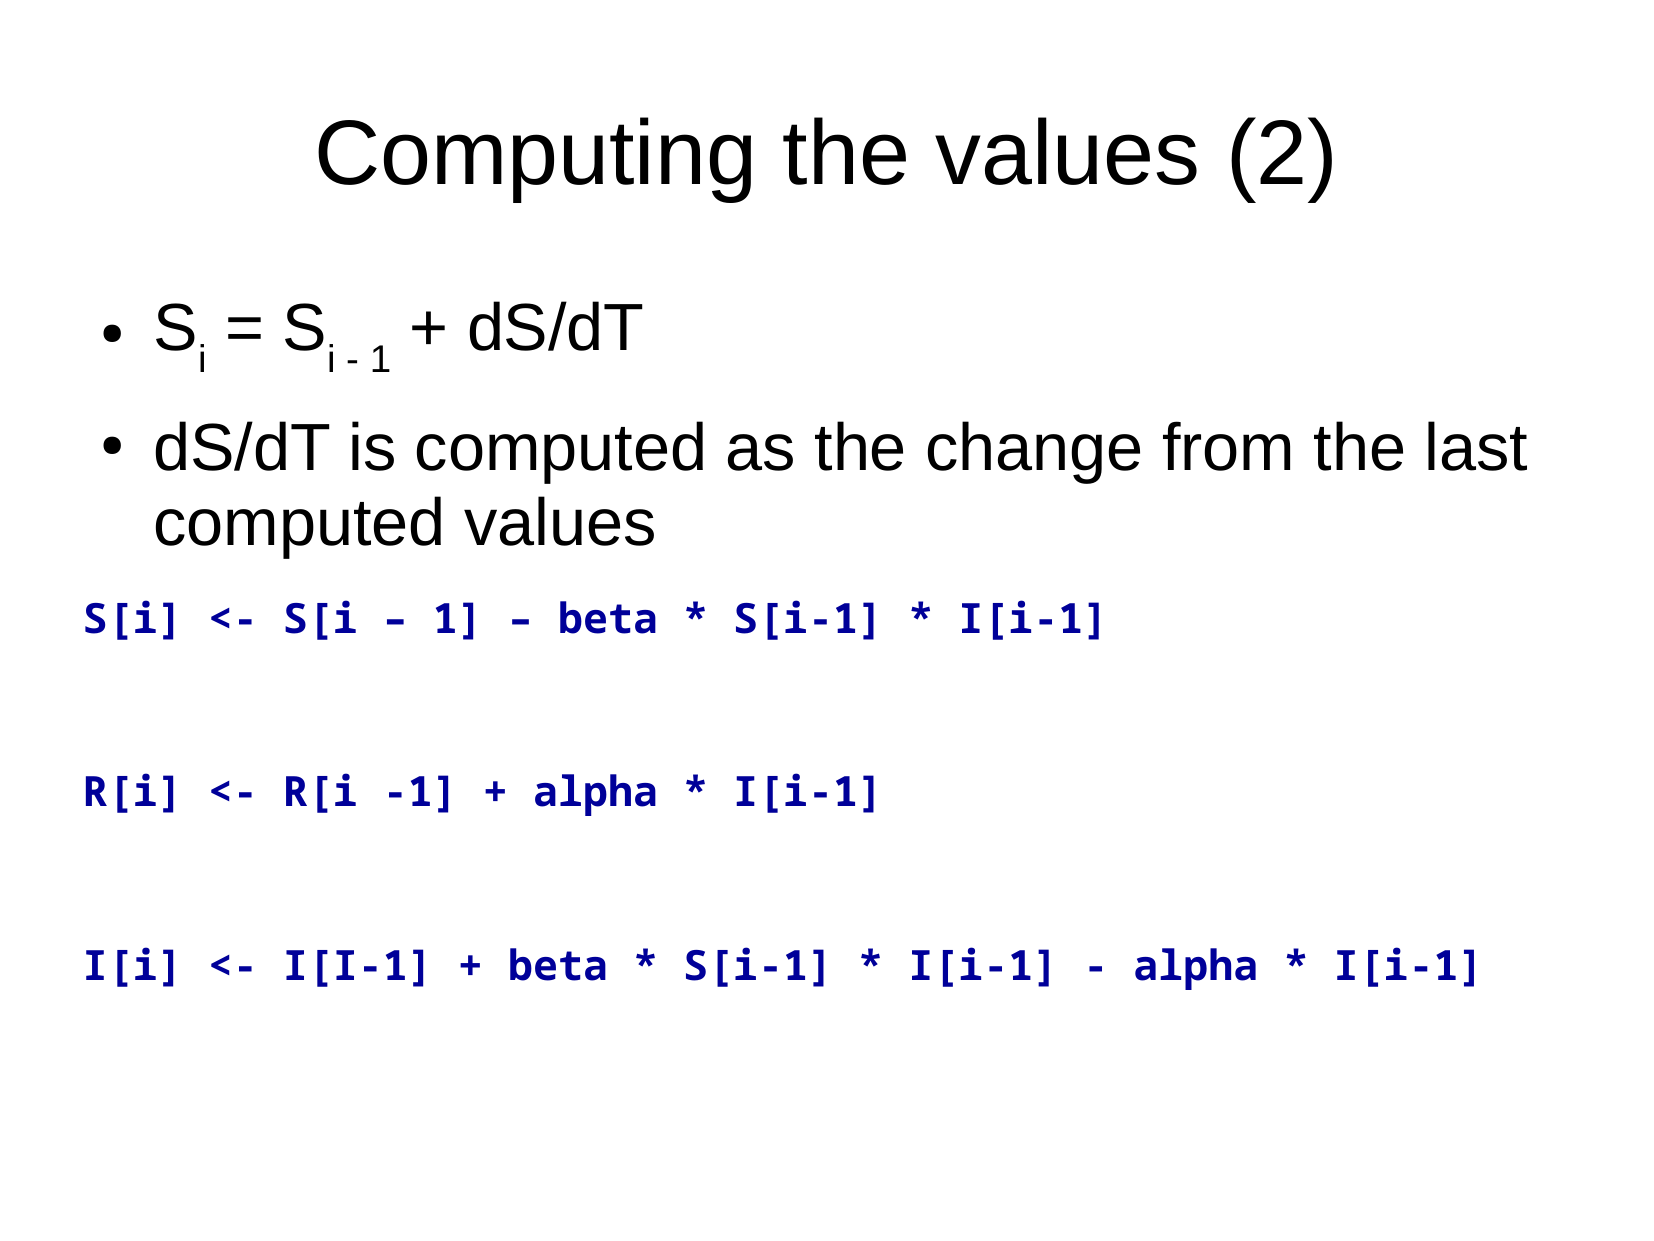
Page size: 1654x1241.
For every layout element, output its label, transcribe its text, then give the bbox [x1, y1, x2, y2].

title Computing the values (2) [82, 49, 1571, 257]
list Si = Si - 1 + dS/dT dS/dT is computed as the change from the last computed values S[i] <- S[i – 1] – beta * S[i-1] * I[i-1] R[i] <- R[i -1] + alpha * I[i-1] I[i] <- I[I-1] + beta * S[i-1] * I[i-1] - alpha * I[i-1] [82, 290, 1571, 1010]
